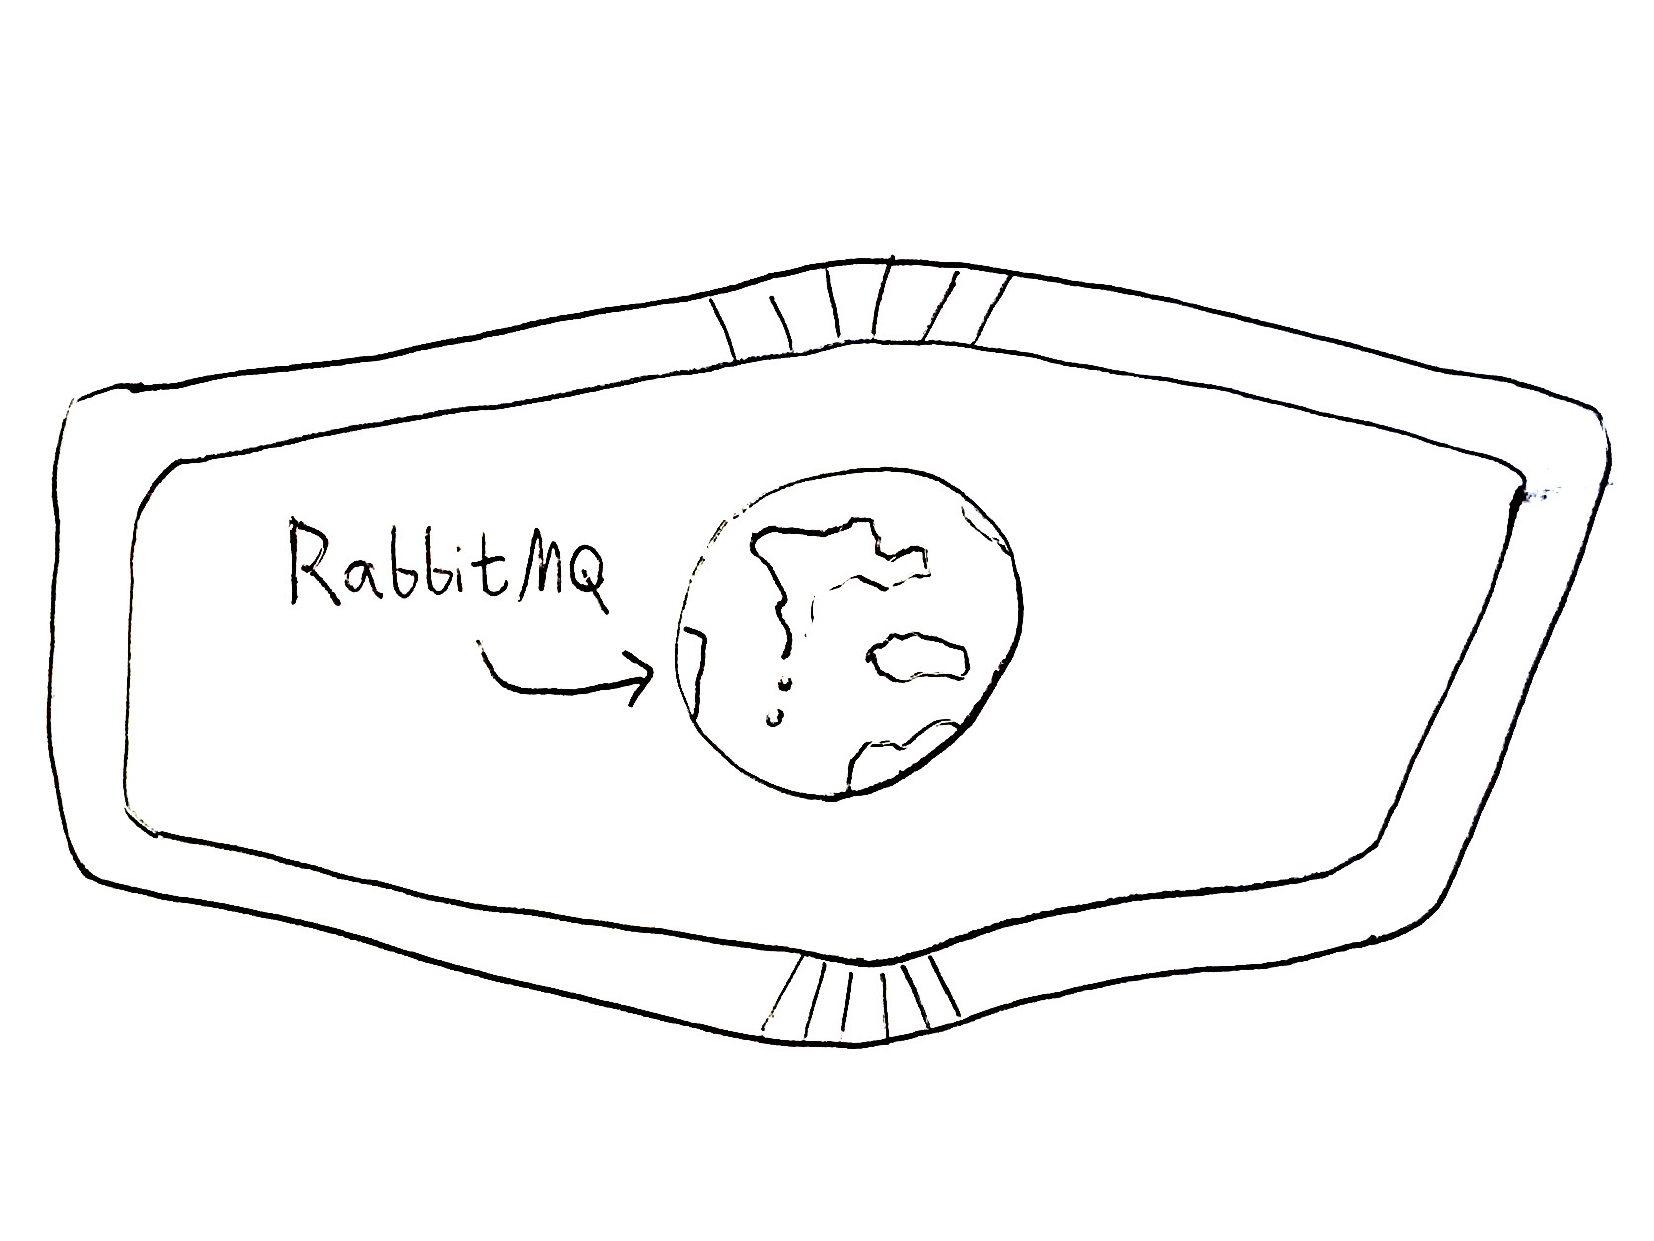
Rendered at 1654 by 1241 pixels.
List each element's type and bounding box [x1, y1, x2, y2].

picture [0, 160, 1654, 1096]
